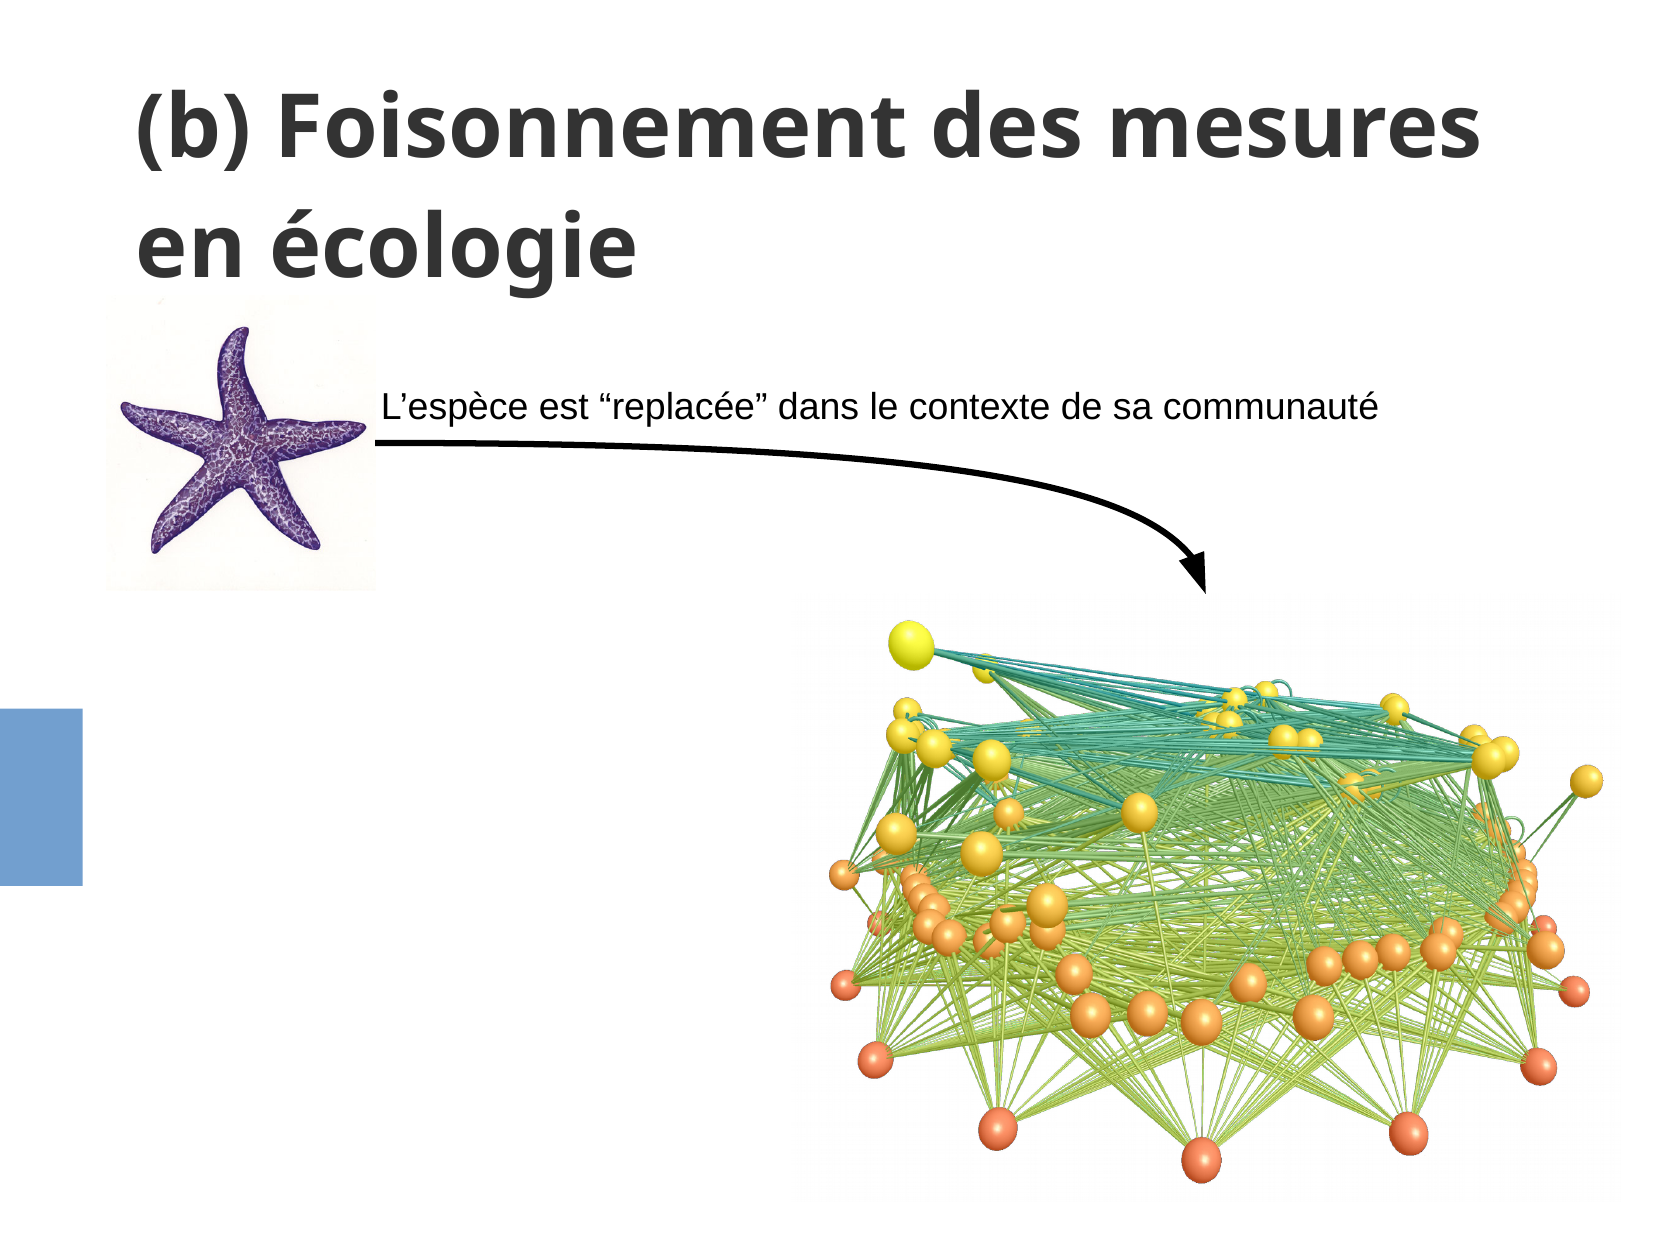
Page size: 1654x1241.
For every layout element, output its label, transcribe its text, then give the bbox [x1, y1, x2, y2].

title (b) Foisonnement des mesures en écologie [135, 64, 1542, 302]
picture [106, 295, 376, 591]
text_box L’espèce est “replacée” dans le contexte de sa communauté [366, 377, 1430, 477]
picture [791, 593, 1621, 1202]
